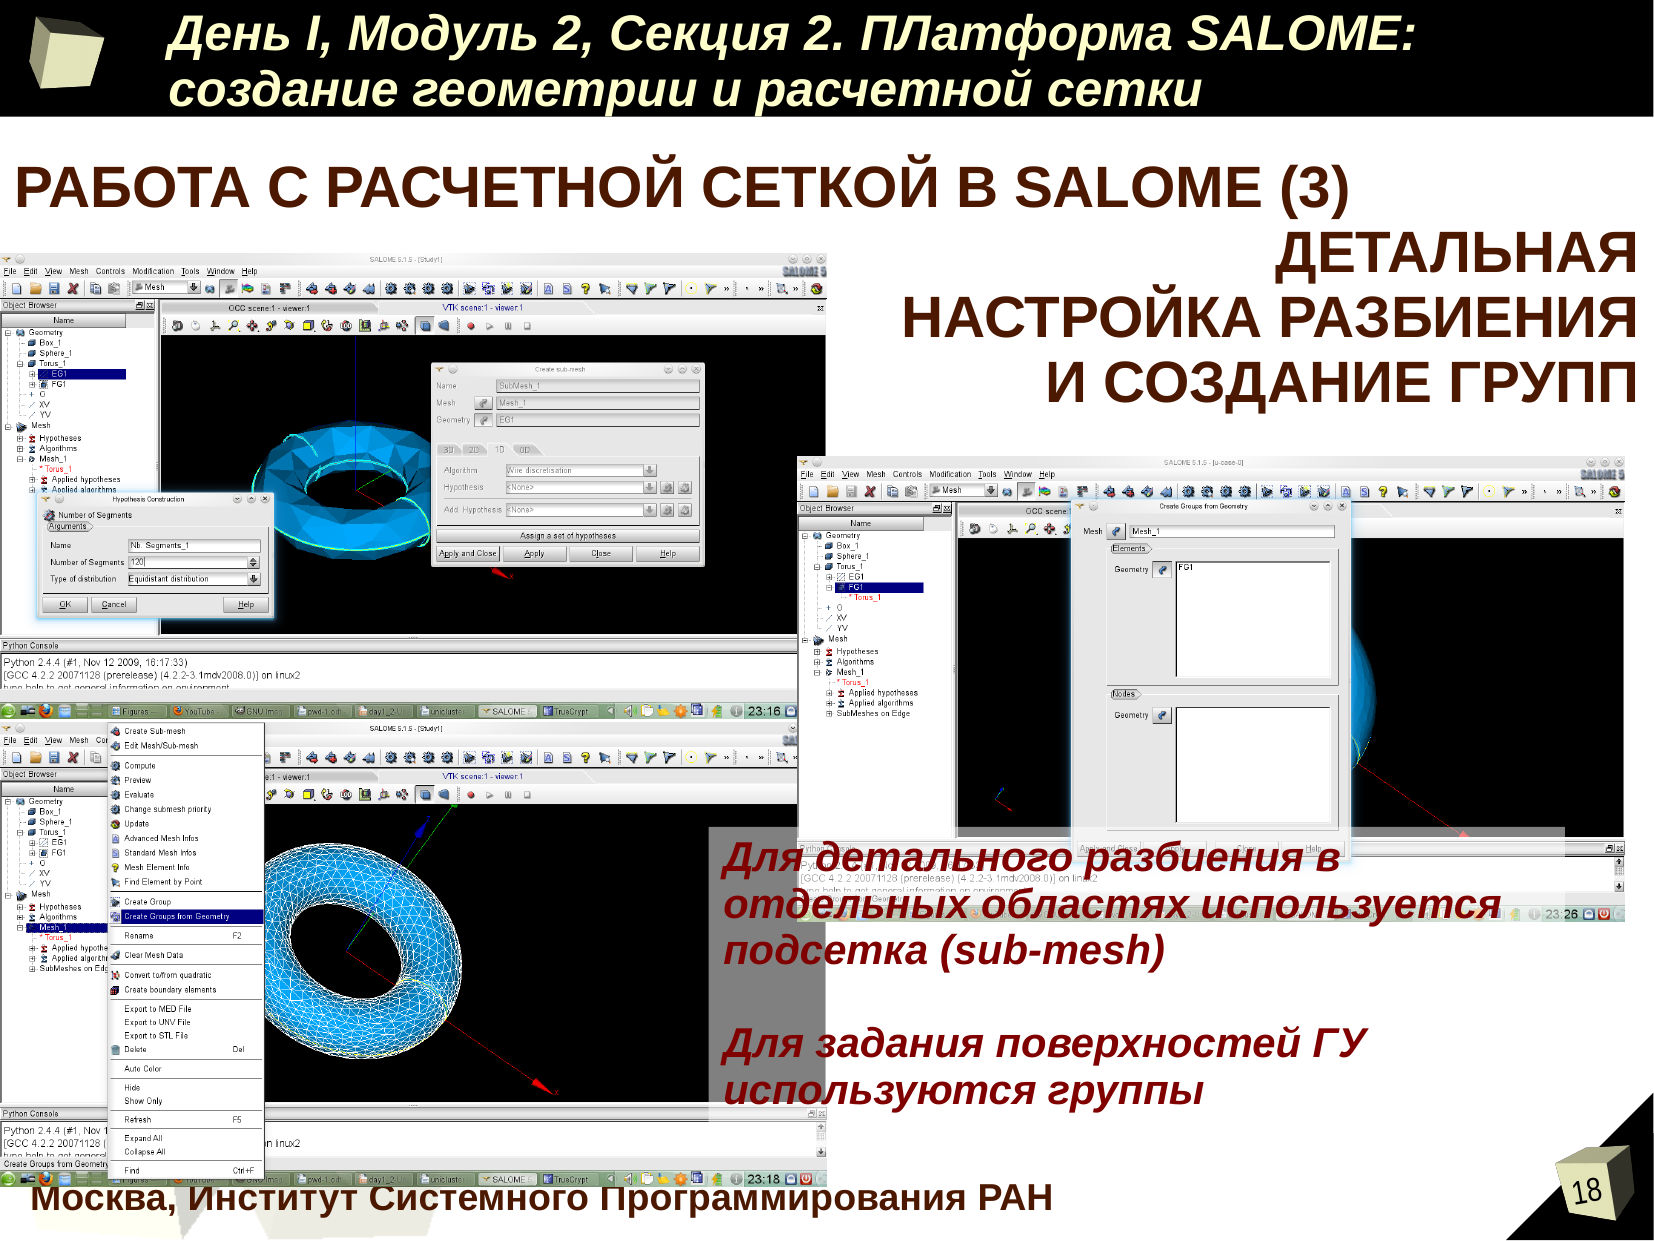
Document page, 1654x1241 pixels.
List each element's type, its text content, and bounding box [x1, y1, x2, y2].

text_box Для детального разбиения в отдельных областях используется подсетка (sub-mesh) Для задания поверхностей ГУ используются группы [708, 826, 1565, 1152]
picture [464, 1193, 472, 1198]
picture [0, 253, 1625, 1241]
text_box РАБОТА С РАСЧЕТНОЙ СЕТКОЙ В SALOME (3) ДЕТАЛЬНАЯ НАСТРОЙКА РАЗБИЕНИЯ И СОЗДАНИЕ ГРУПП [0, 147, 1654, 423]
